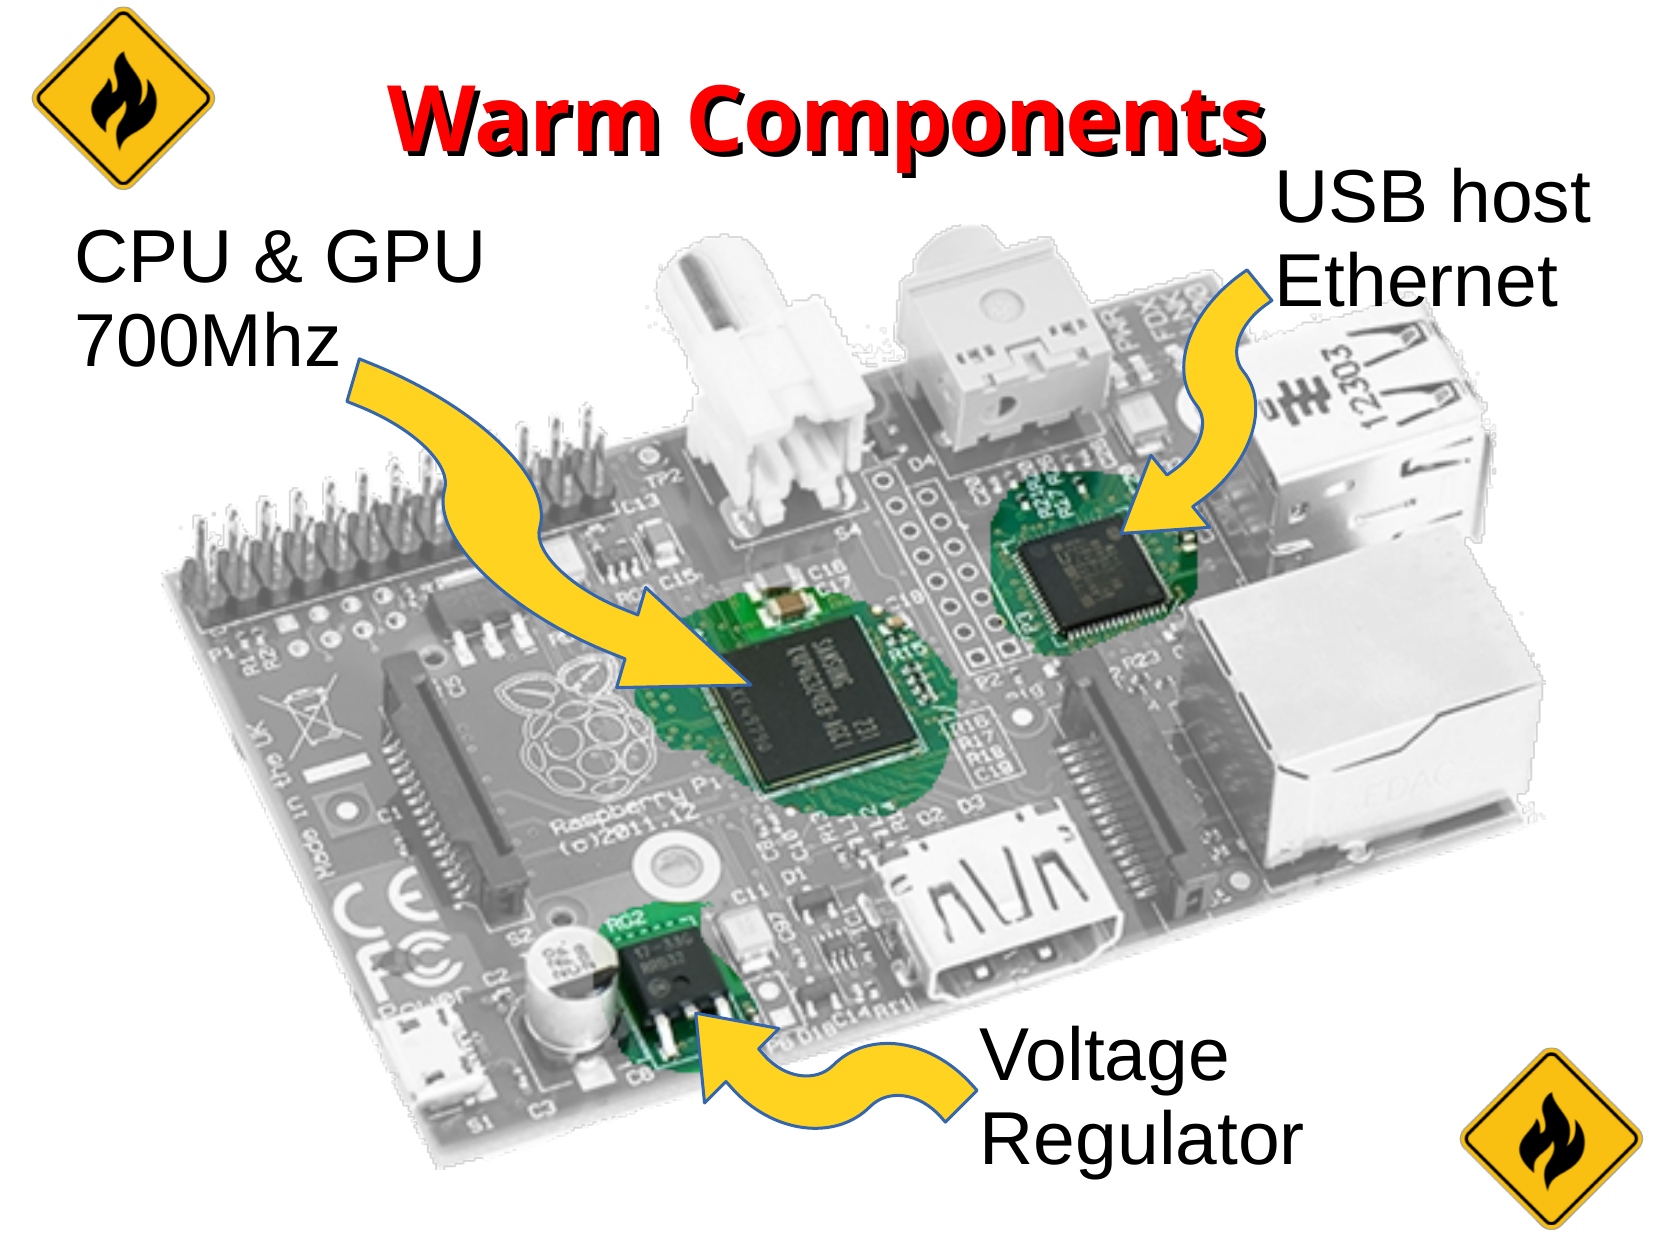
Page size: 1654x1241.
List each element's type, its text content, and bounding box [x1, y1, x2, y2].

picture [161, 224, 1653, 1241]
text_box [346, 358, 752, 688]
picture [15, 0, 226, 201]
text_box CPU & GPU 700Mhz [60, 207, 503, 391]
text_box [695, 1013, 978, 1129]
text_box USB host Ethernet [1260, 147, 1607, 331]
text_box [1120, 269, 1272, 534]
title Warm Components [82, 12, 1571, 221]
text_box Voltage Regulator [964, 1005, 1321, 1188]
